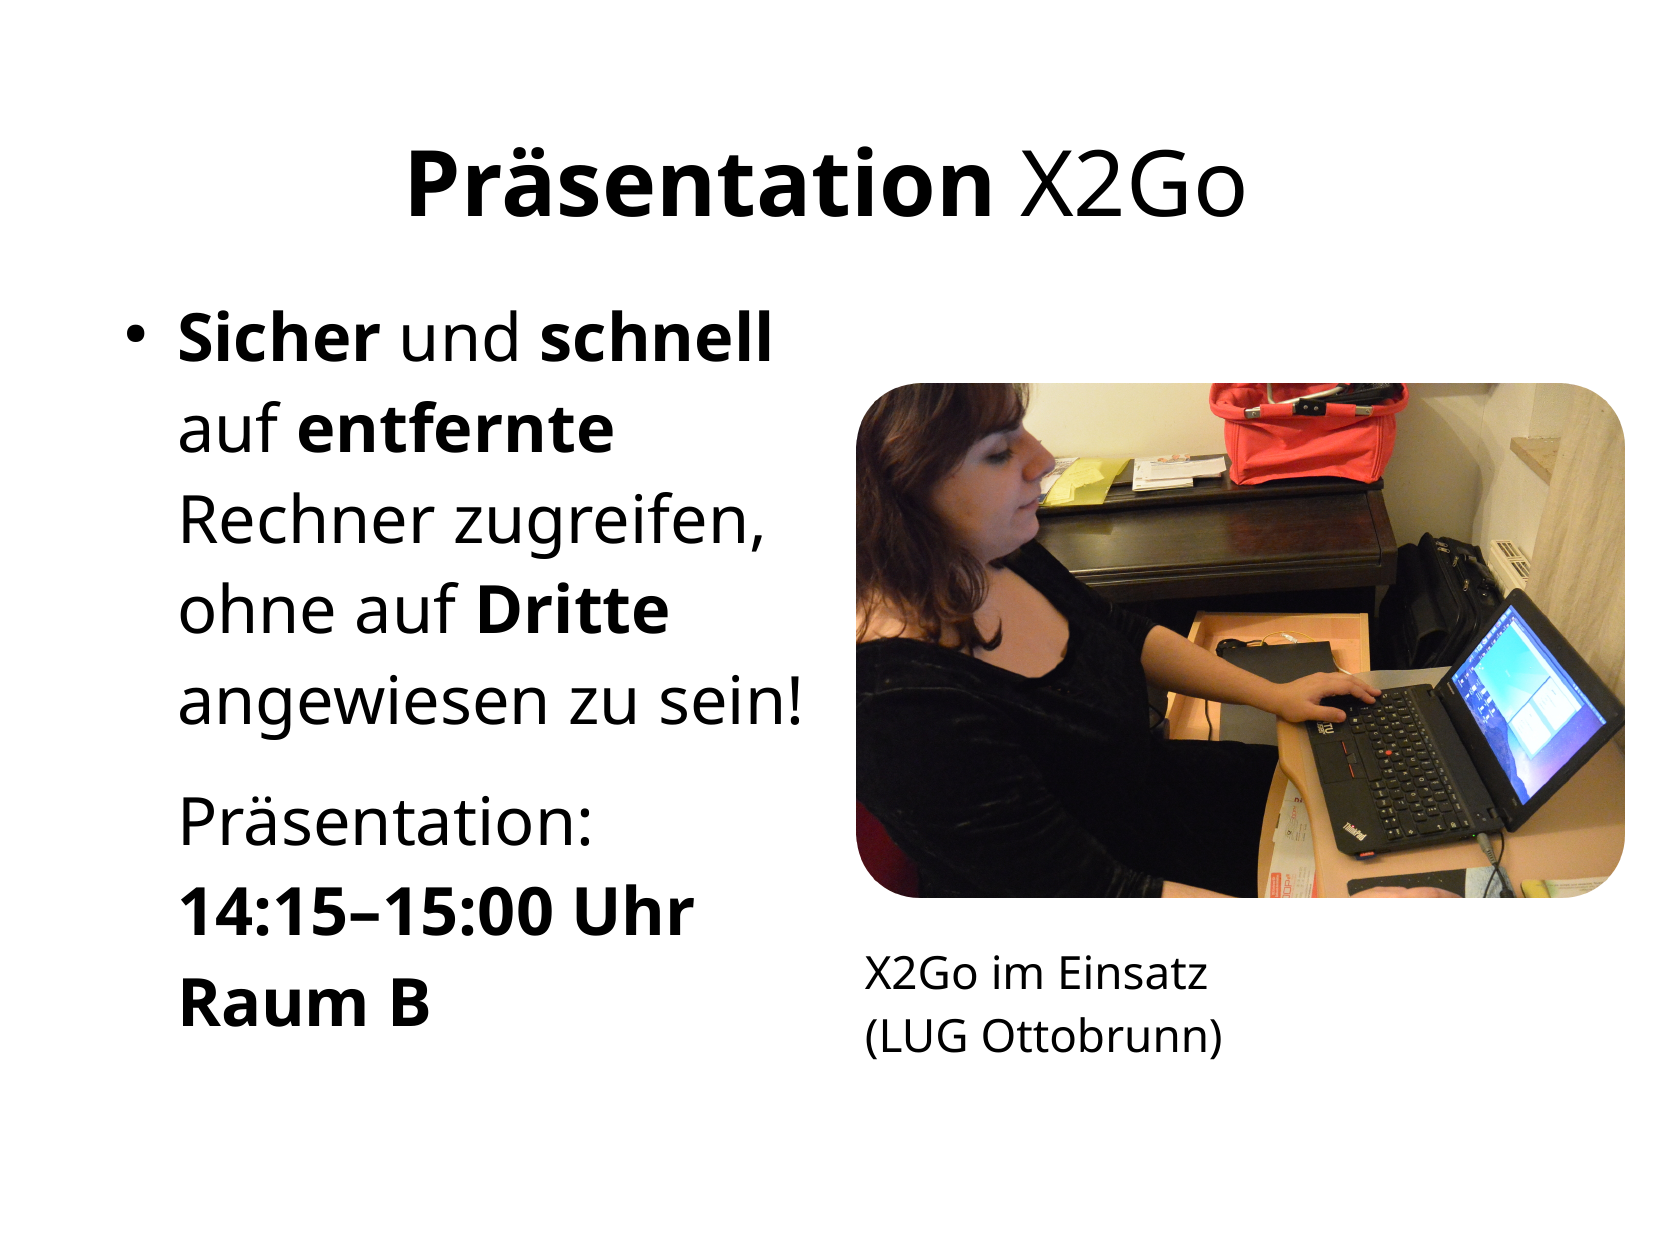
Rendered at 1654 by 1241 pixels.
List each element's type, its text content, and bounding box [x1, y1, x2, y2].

picture [856, 383, 1625, 898]
text_box X2Go im Einsatz (LUG Ottobrunn) [850, 933, 1512, 1057]
list Sicher und schnell auf entfernte Rechner zugreifen, ohne auf Dritte angewiesen zu sein! Präsentation: 14:15–15:00 Uhr Raum B [106, 290, 810, 1076]
title Präsentation X2Go [106, 106, 1547, 257]
